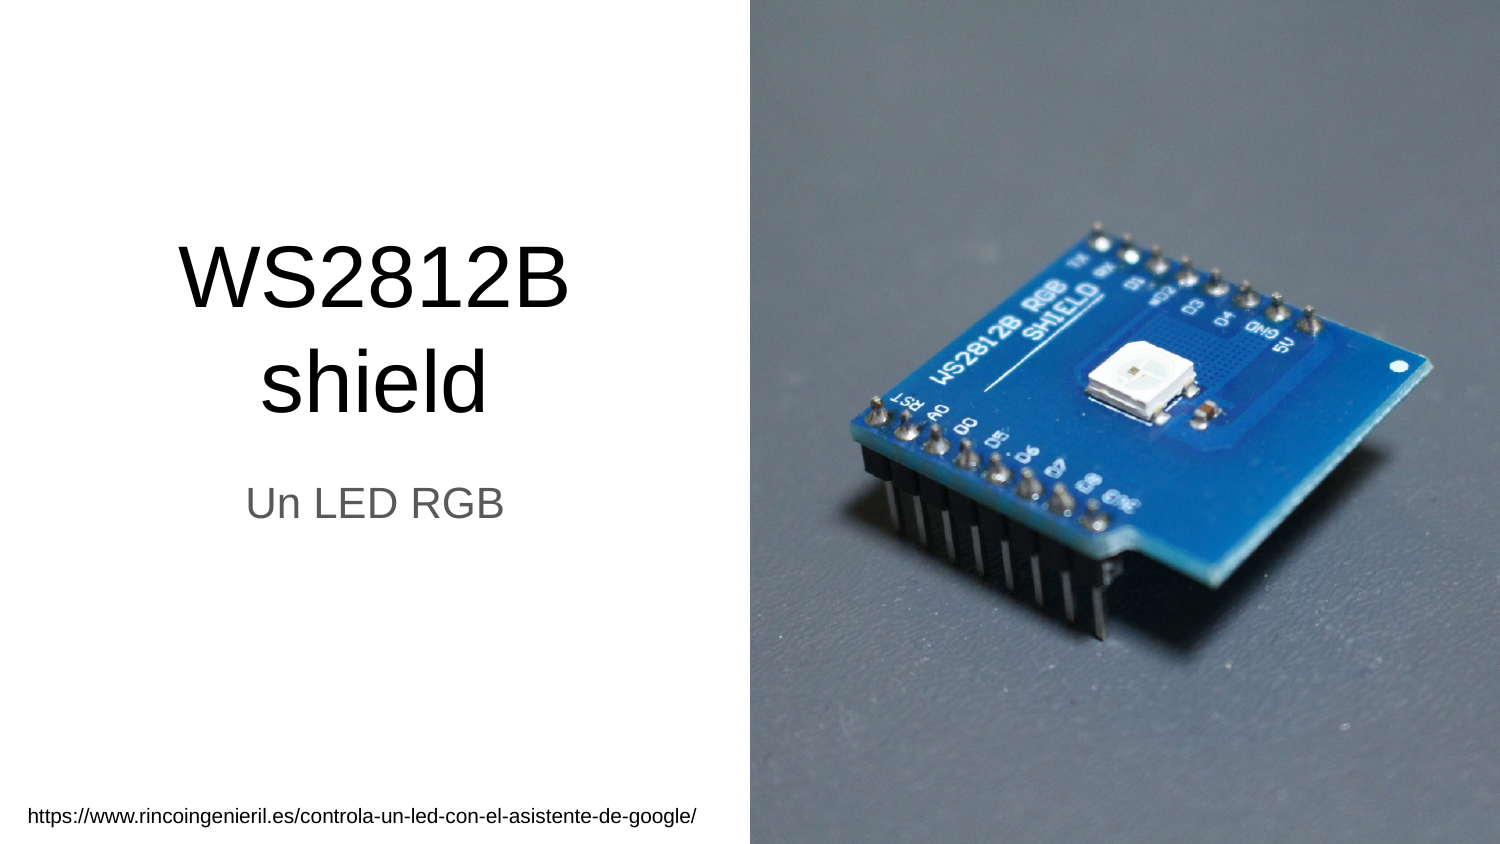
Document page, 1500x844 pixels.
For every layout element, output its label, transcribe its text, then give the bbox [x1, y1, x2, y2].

title WS2812B shield [43, 202, 708, 446]
subtitle Un LED RGB [43, 459, 708, 663]
picture [750, 0, 1500, 844]
